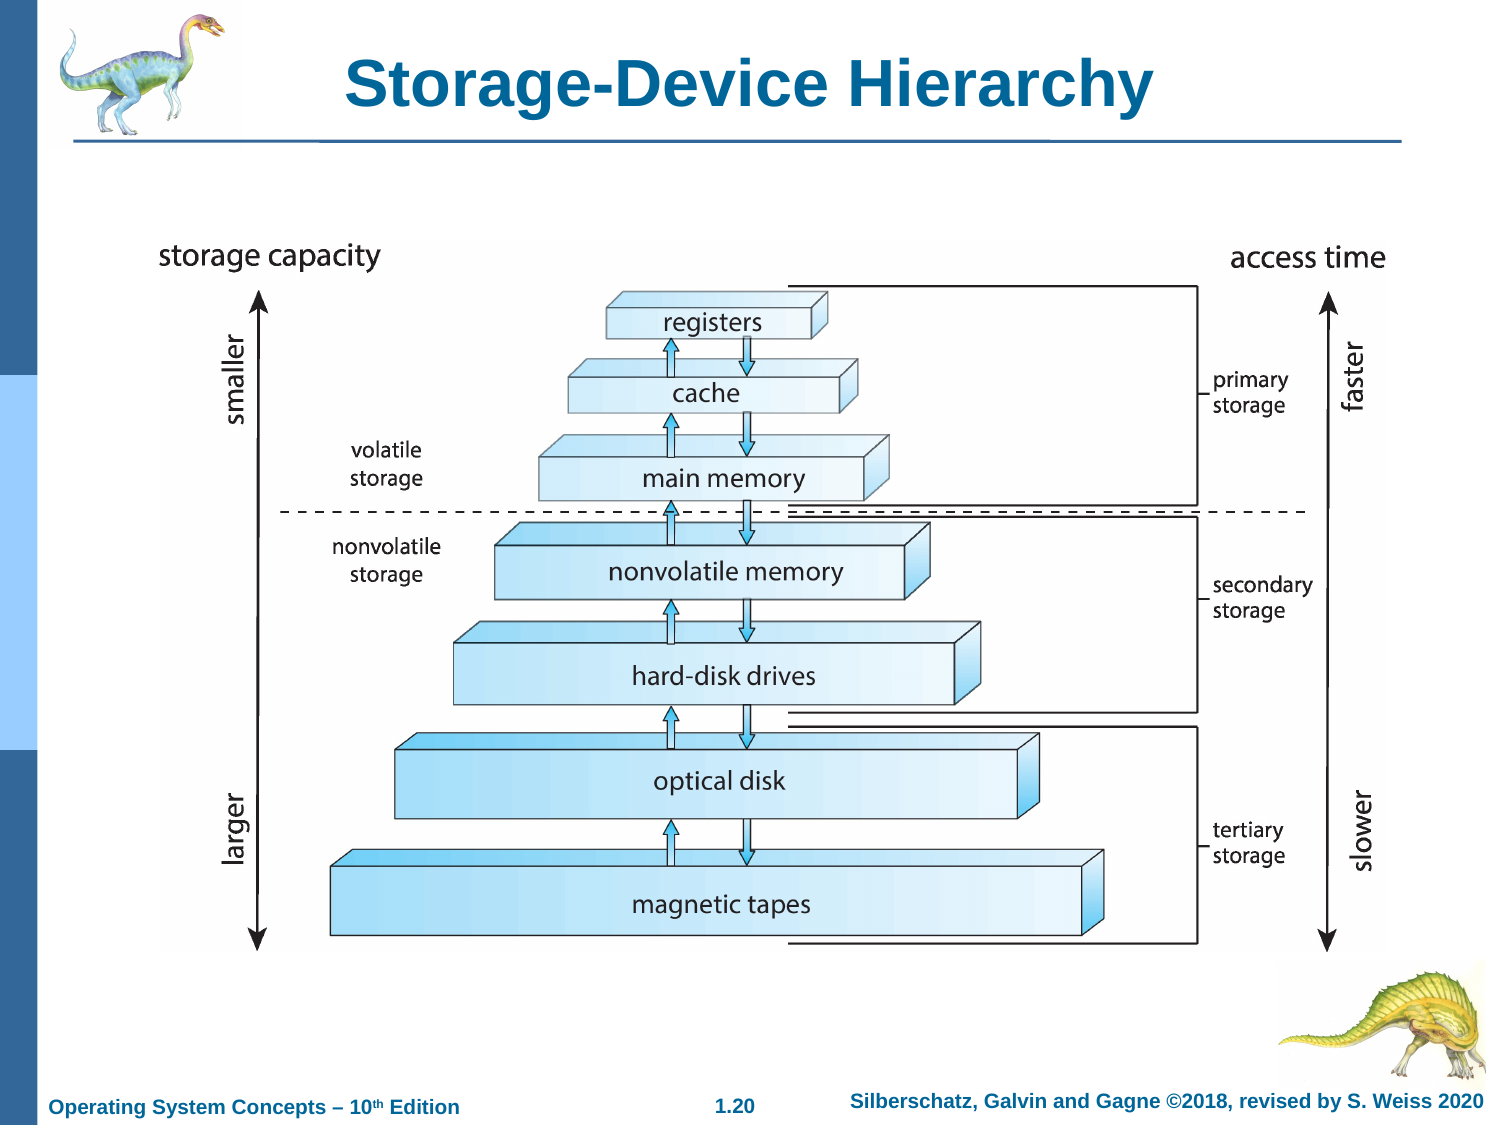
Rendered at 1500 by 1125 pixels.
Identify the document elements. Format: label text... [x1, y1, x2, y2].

picture [158, 238, 1386, 952]
picture [1275, 959, 1486, 1090]
text_box Storage-Device Hierarchy [75, 32, 1426, 128]
picture [46, 0, 243, 149]
